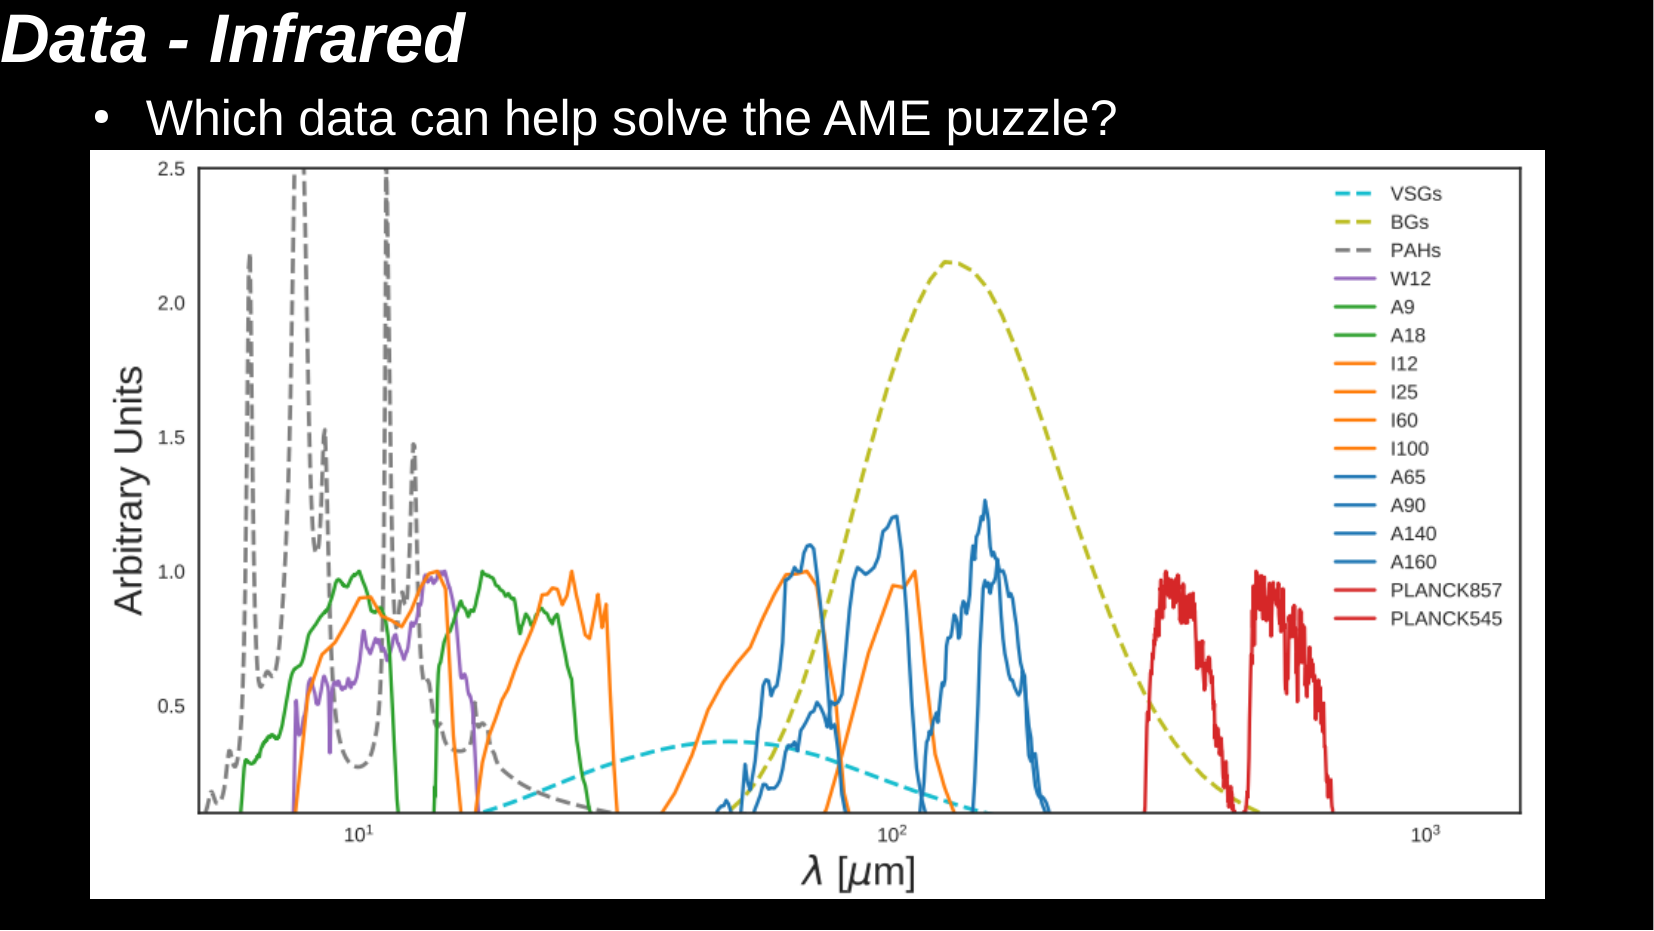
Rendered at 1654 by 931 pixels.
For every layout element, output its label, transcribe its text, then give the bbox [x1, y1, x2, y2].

list Which data can help solve the AME puzzle? [75, 90, 1426, 181]
picture [90, 150, 1546, 899]
title Data - Infrared [0, 0, 1489, 91]
